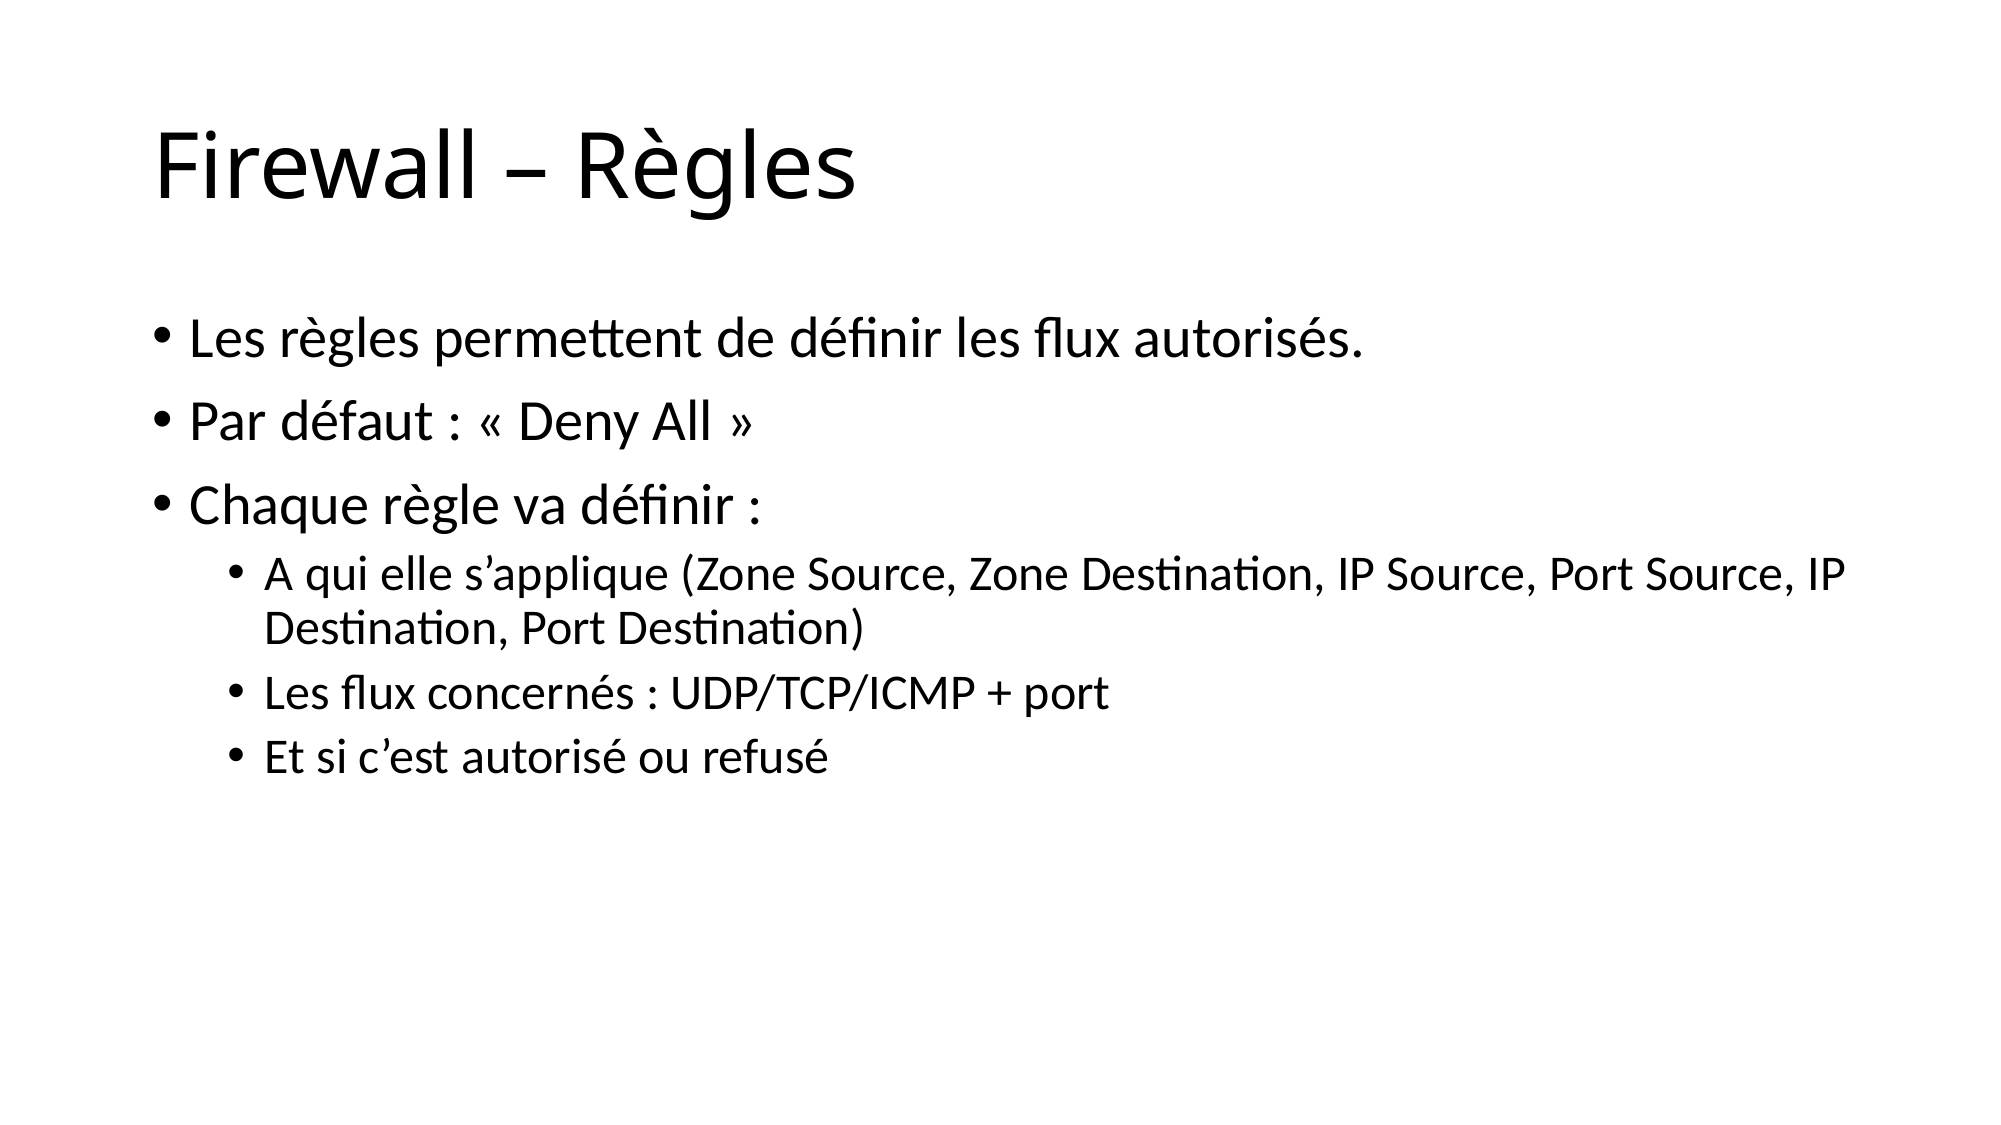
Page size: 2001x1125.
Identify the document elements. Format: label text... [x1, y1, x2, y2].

text_box Les règles permettent de définir les flux autorisés. Par défaut : « Deny All » Chaque règle va définir : A qui elle s’applique (Zone Source, Zone Destination, IP Source, Port Source, IP Destination, Port Destination) Les flux concernés : UDP/TCP/ICMP + port Et si c’est autorisé ou refusé [137, 299, 1863, 1014]
title Firewall – Règles [137, 59, 1863, 278]
